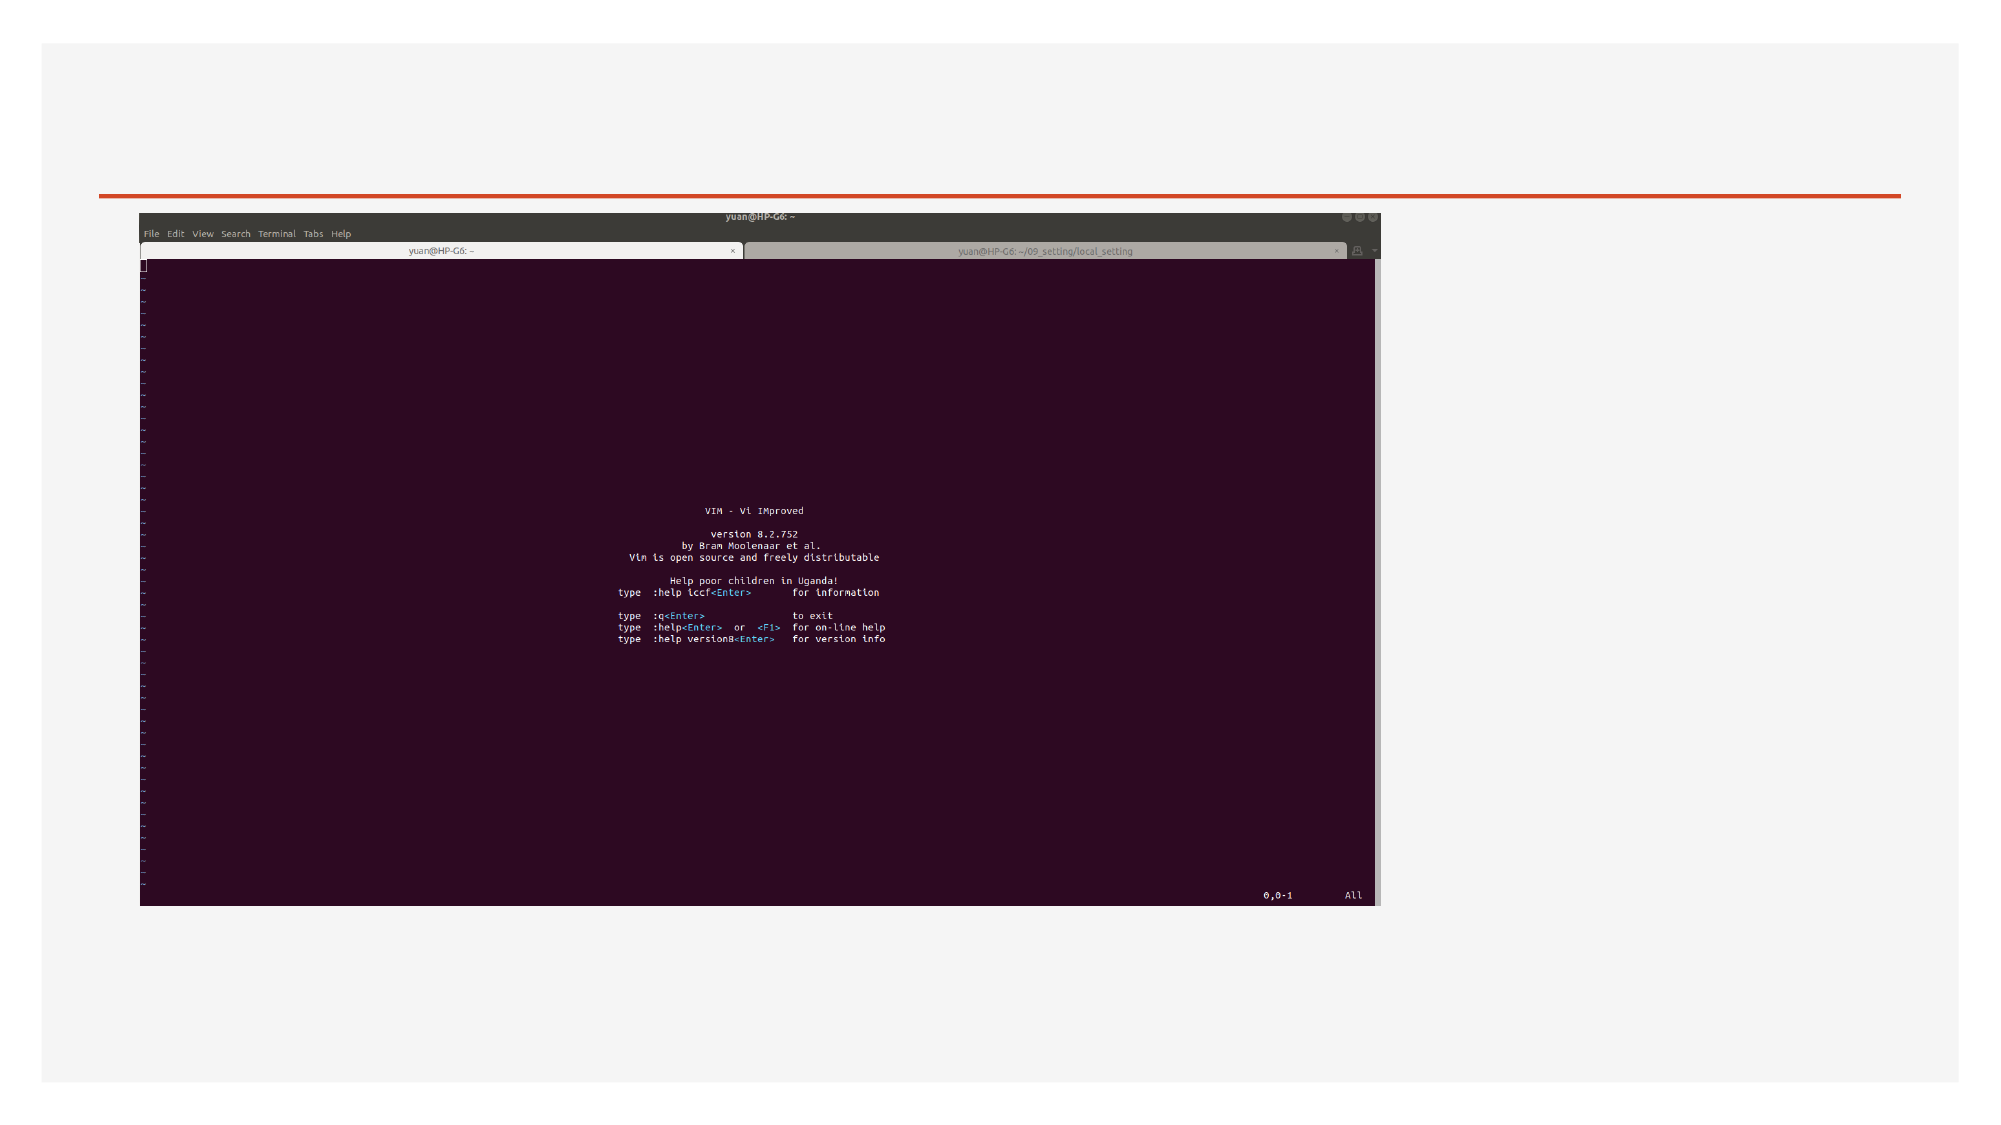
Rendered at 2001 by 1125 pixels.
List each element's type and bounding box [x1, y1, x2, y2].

picture [139, 213, 1381, 906]
